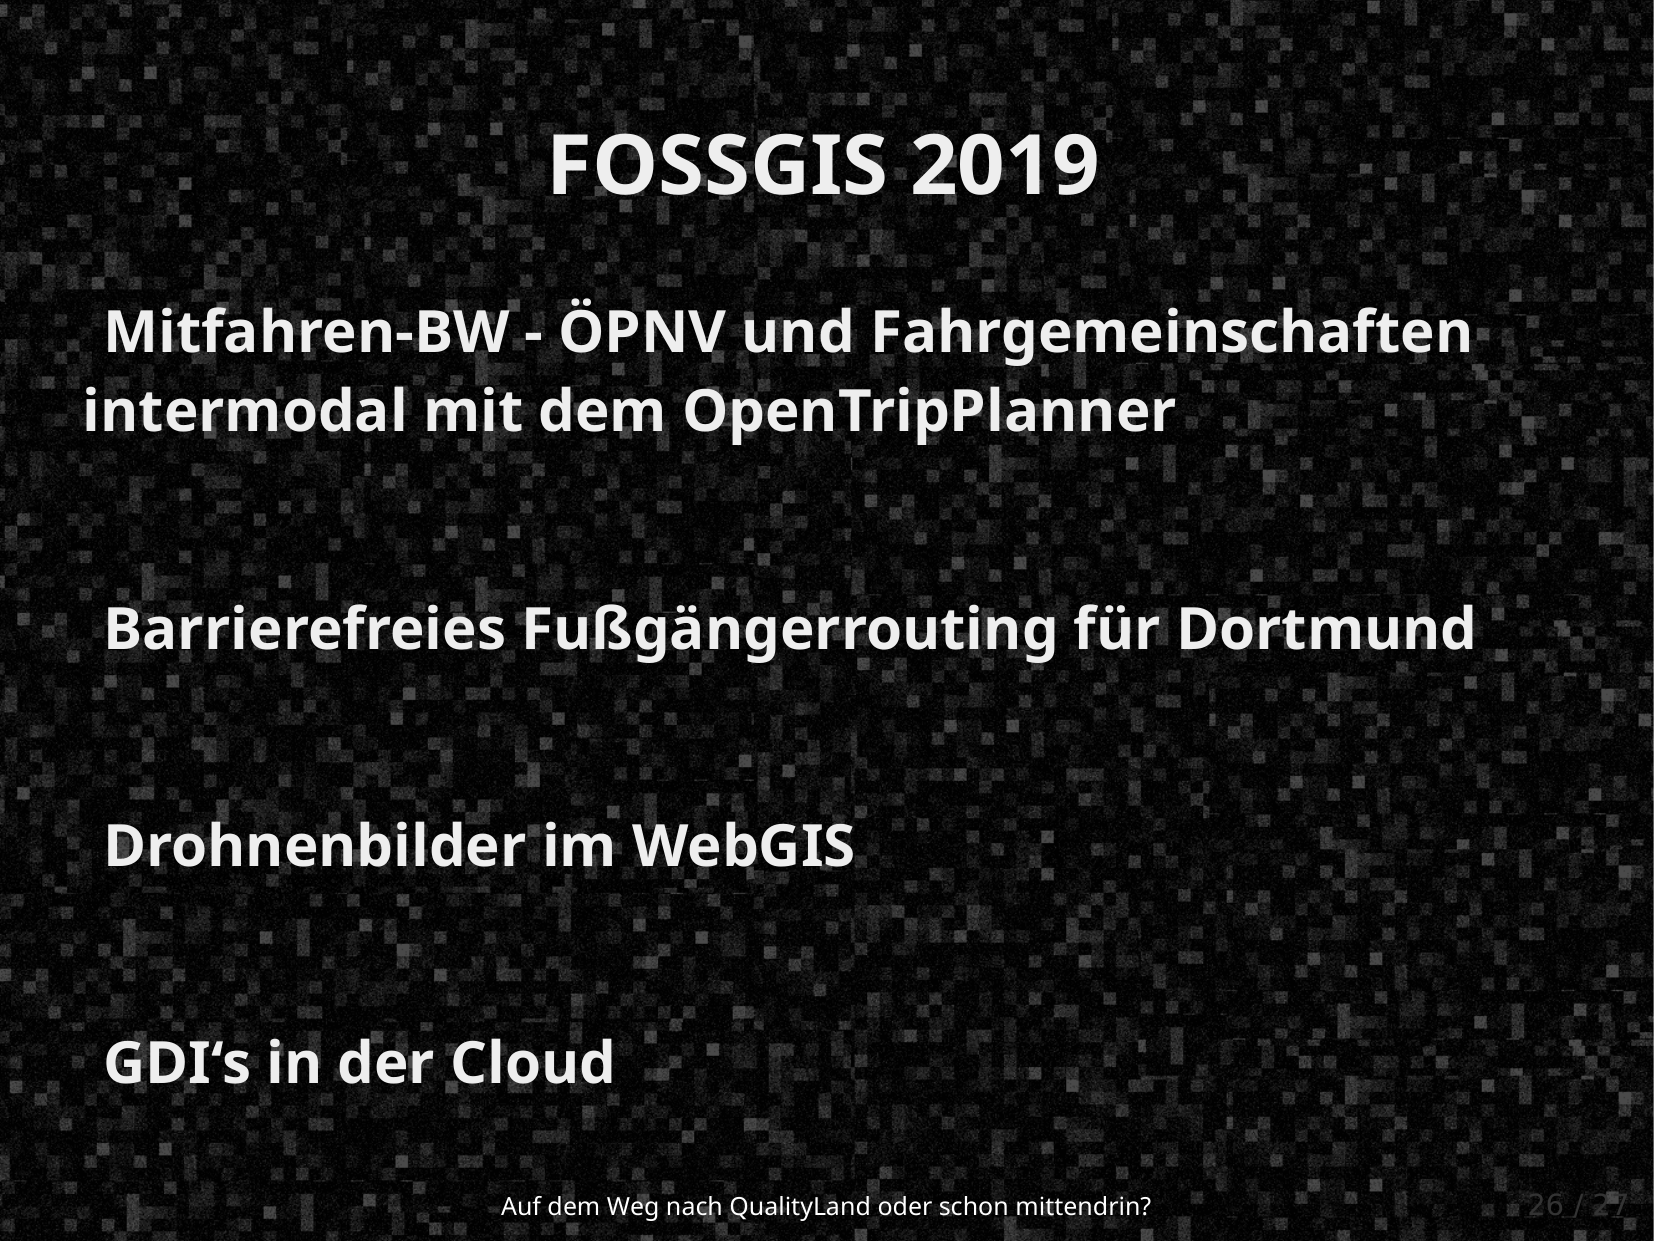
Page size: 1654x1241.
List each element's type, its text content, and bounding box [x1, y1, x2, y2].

picture [0, 0, 1654, 1241]
title FOSSGIS 2019 [129, 107, 1518, 218]
list Mitfahren-BW - ÖPNV und Fahrgemeinschaften intermodal mit dem OpenTripPlanner Barrierefreies Fußgängerrouting für Dortmund Drohnenbilder im WebGIS GDI‘s in der Cloud [82, 290, 1571, 1109]
